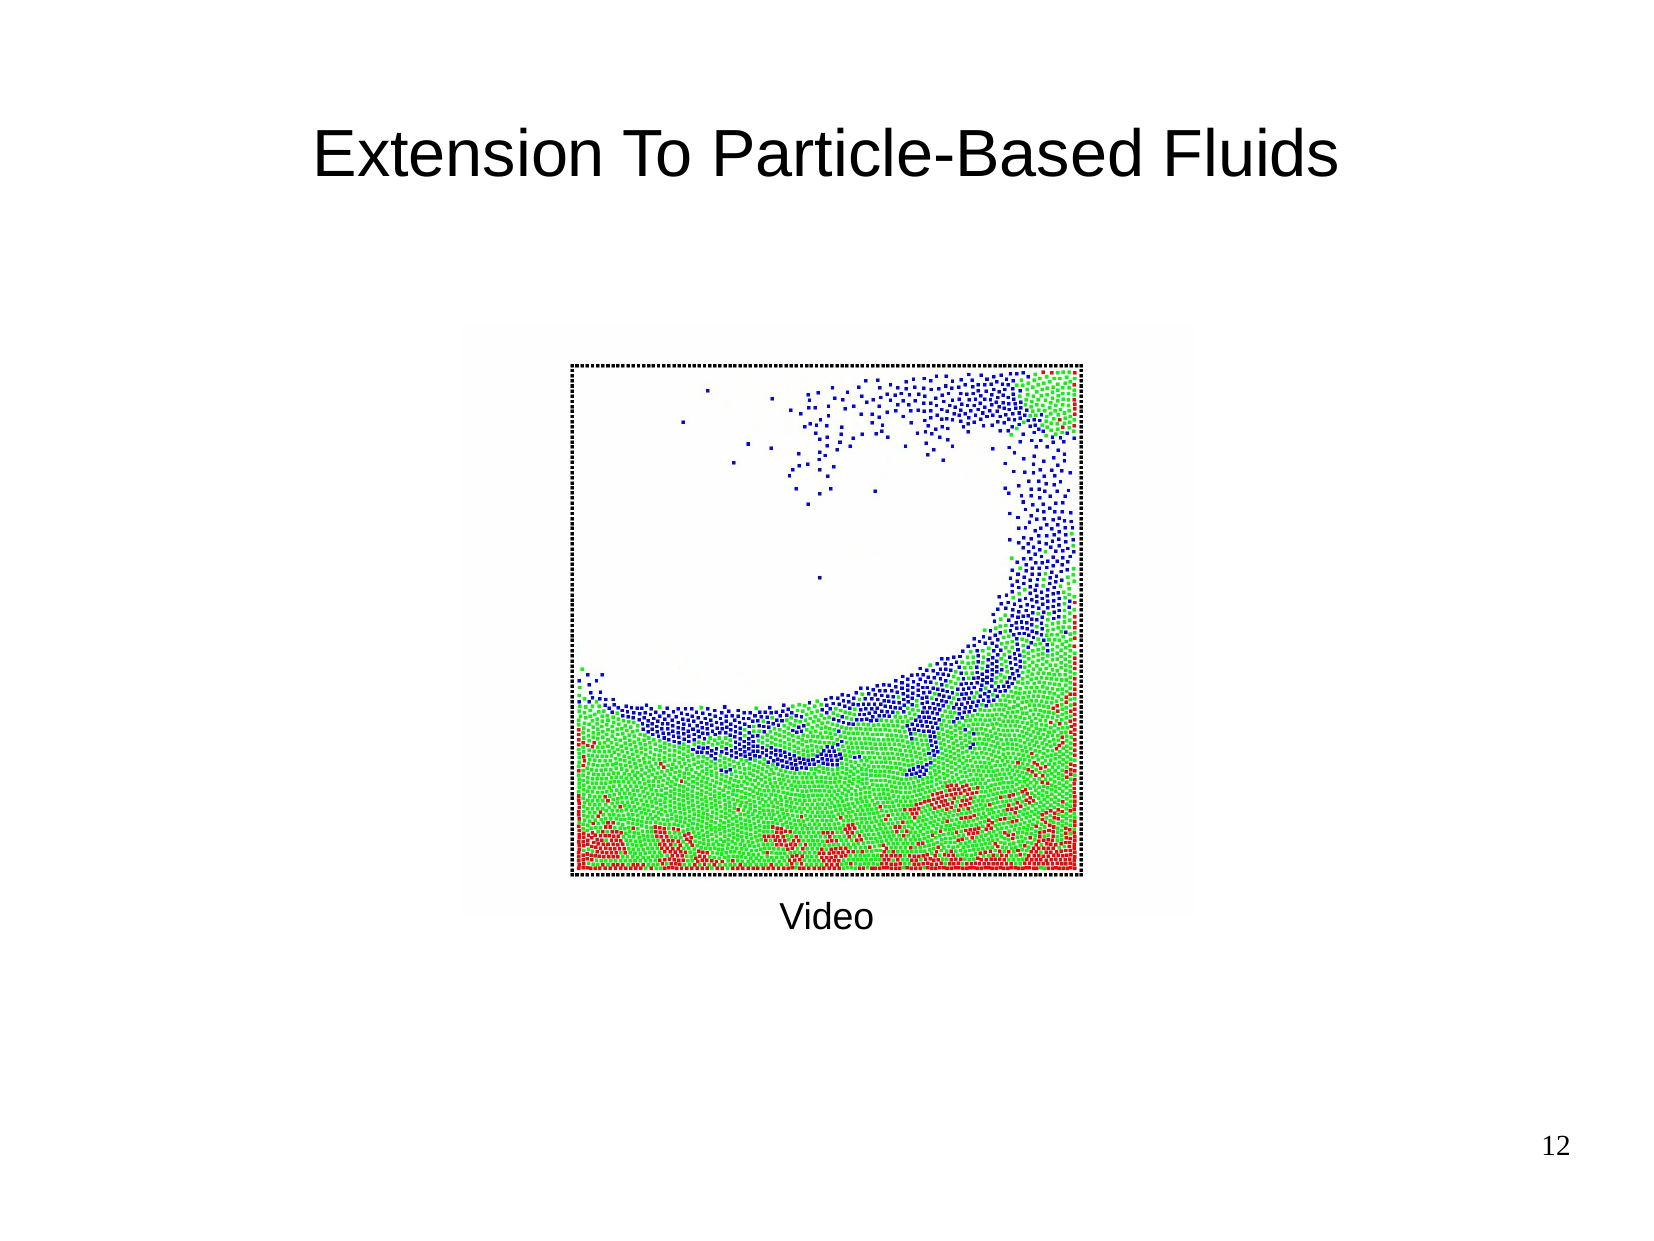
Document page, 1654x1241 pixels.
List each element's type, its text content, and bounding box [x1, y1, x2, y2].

picture [459, 326, 1194, 914]
title Extension To Particle-Based Fluids [82, 49, 1571, 257]
text_box Video [578, 888, 1075, 945]
